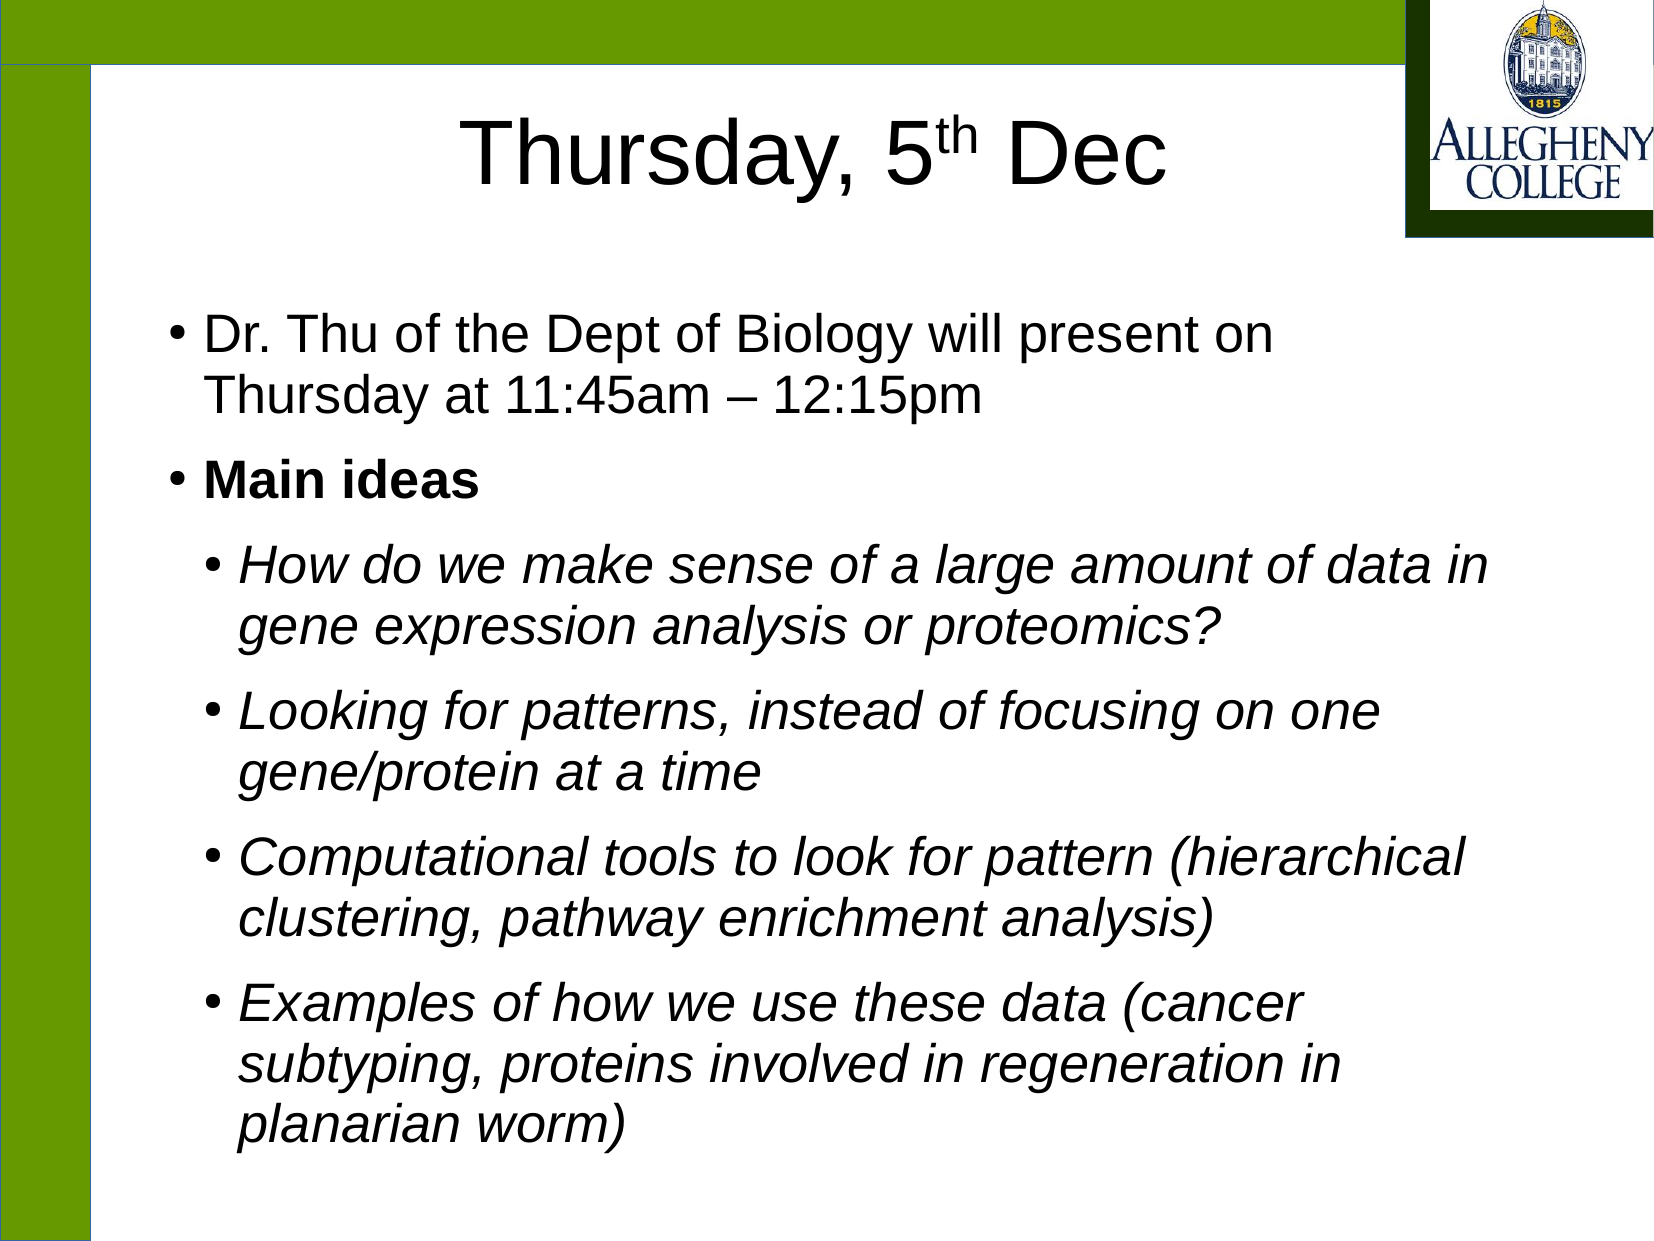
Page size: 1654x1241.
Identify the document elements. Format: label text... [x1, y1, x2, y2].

text_box Dr. Thu of the Dept of Biology will present on Thursday at 11:45am – 12:15pm Main ideas How do we make sense of a large amount of data in gene expression analysis or proteomics? Looking for patterns, instead of focusing on one gene/protein at a time Computational tools to look for pattern (hierarchical clustering, pathway enrichment analysis) Examples of how we use these data (cancer subtyping, proteins involved in regeneration in planarian worm) [153, 296, 1516, 1162]
text_box [0, 0, 1654, 1241]
picture [1430, 0, 1654, 210]
title Thursday, 5th Dec [112, 65, 1515, 257]
